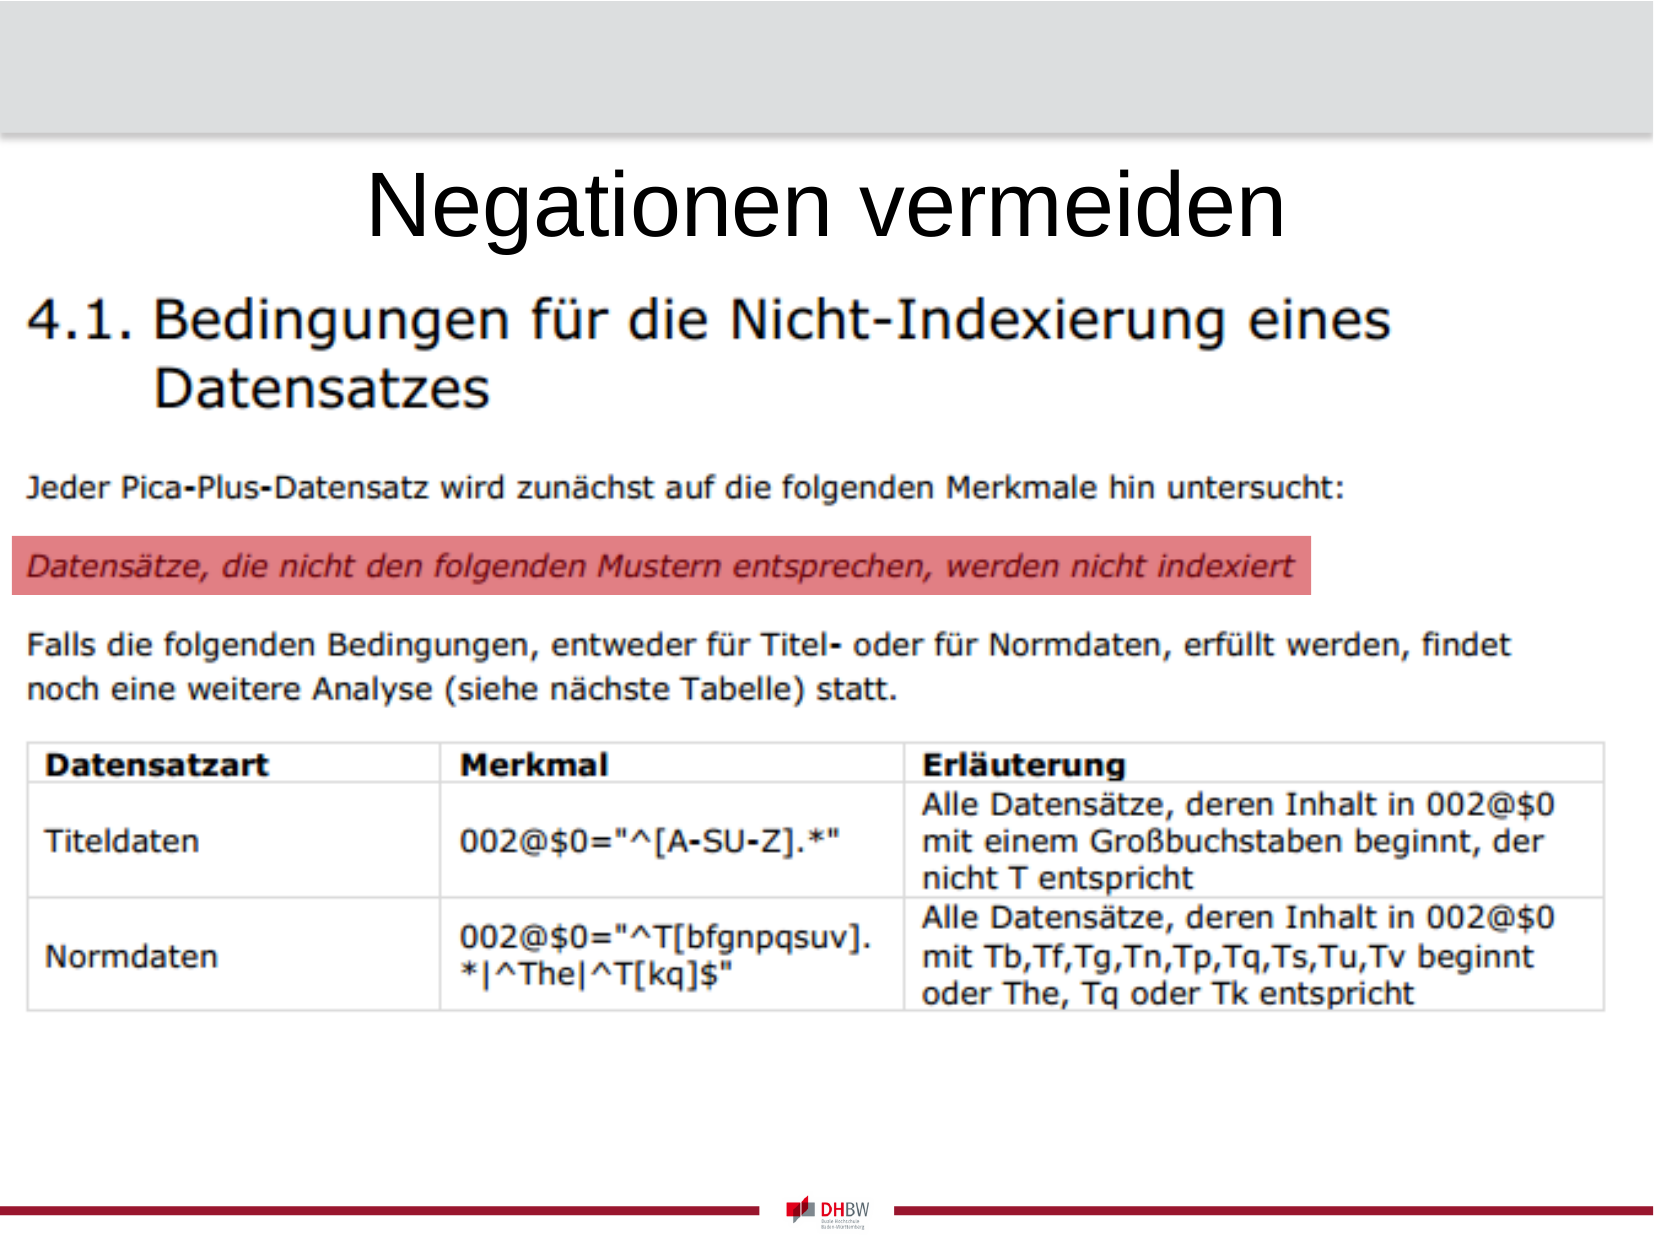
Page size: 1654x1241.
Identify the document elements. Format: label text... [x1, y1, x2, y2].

picture [0, 1, 1654, 1237]
text_box [11, 535, 1312, 595]
title Negationen vermeiden [82, 147, 1571, 257]
